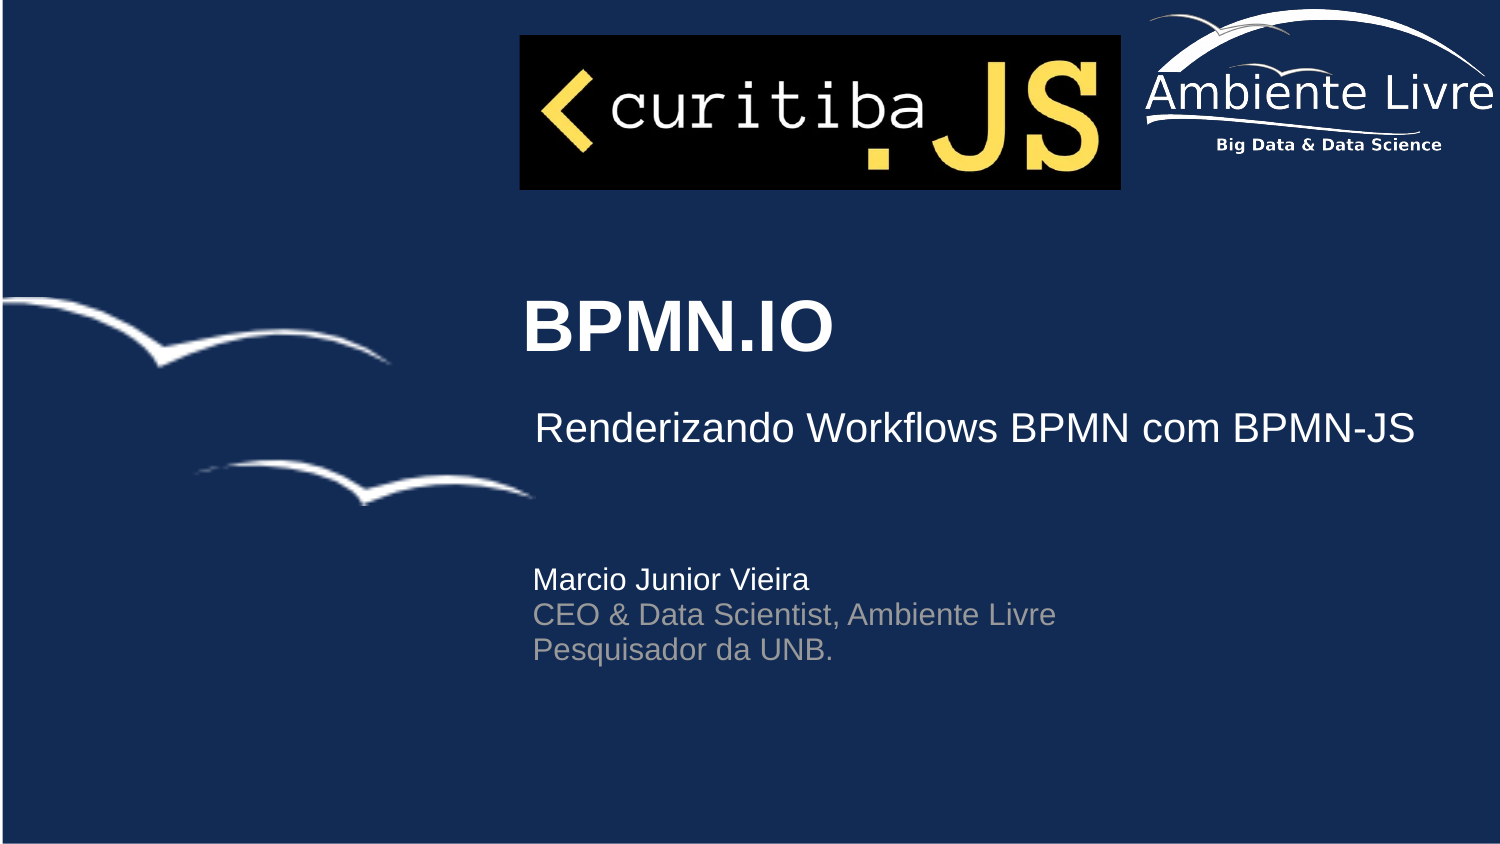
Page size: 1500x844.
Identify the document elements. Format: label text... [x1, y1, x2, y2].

title BPMN.IO [507, 165, 1489, 367]
picture [519, 35, 1122, 190]
picture [0, 297, 536, 506]
text_box Renderizando Workflows BPMN com BPMN-JS [519, 393, 1500, 521]
text_box Marcio Junior Vieira CEO & Data Scientist, Ambiente Livre Pesquisador da UNB. [517, 555, 1477, 814]
picture [1145, 9, 1493, 154]
